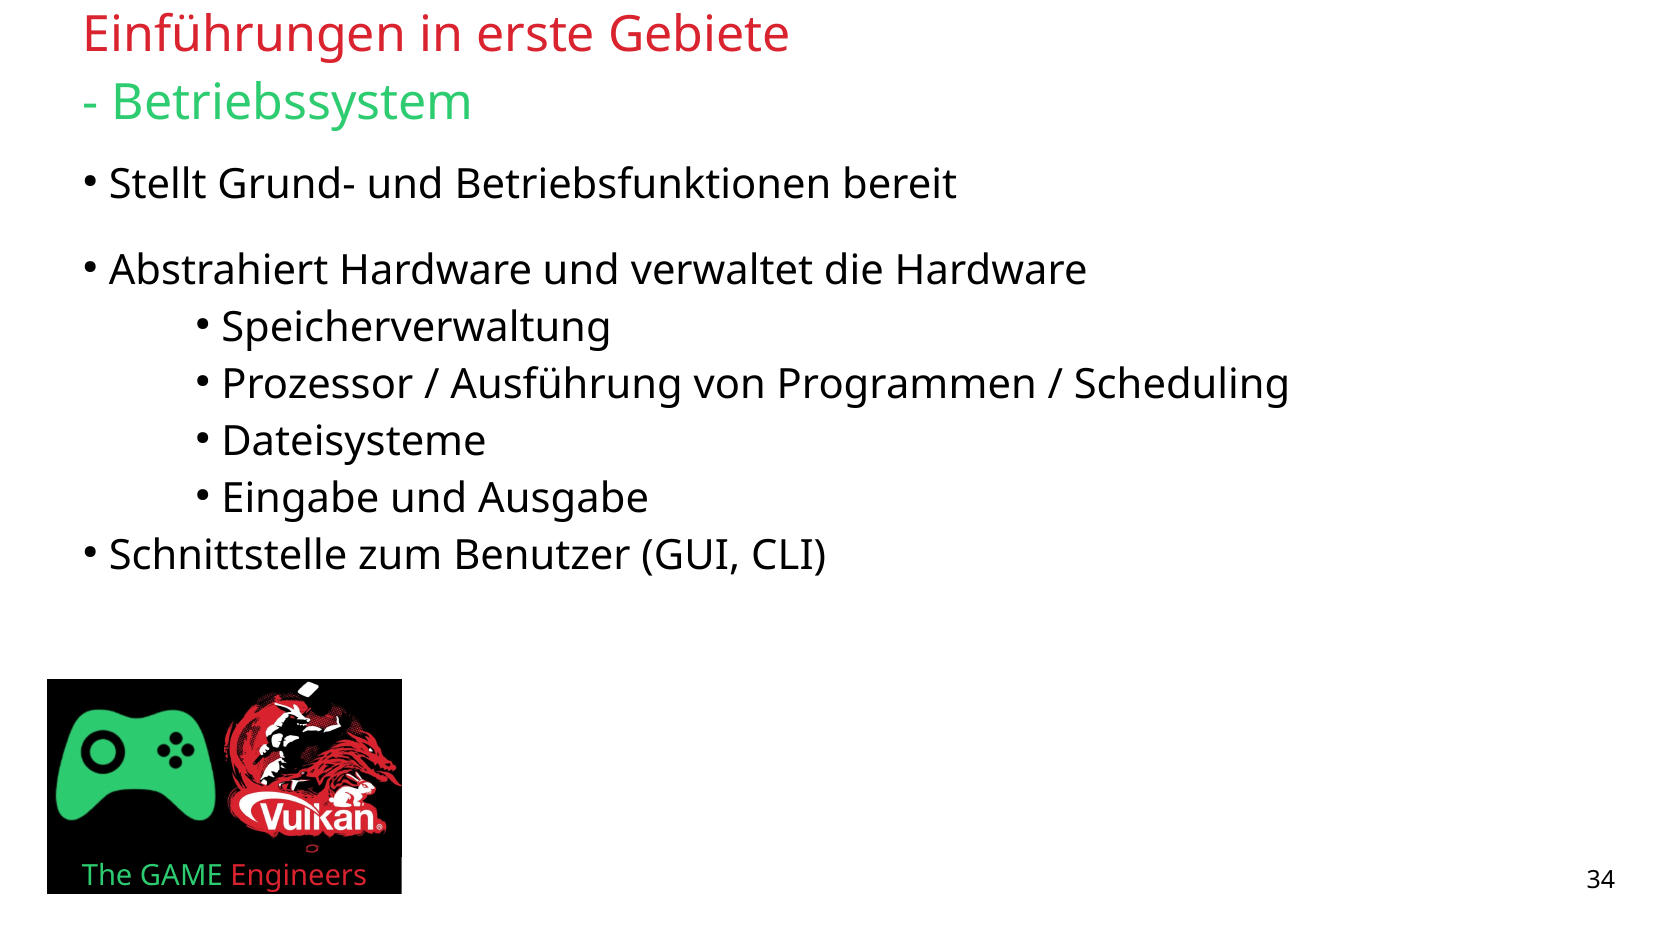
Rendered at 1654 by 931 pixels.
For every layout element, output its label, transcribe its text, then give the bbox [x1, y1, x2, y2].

text_box Stellt Grund- und Betriebsfunktionen bereit Abstrahiert Hardware und verwaltet die Hardware Speicherverwaltung Prozessor / Ausführung von Programmen / Scheduling Dateisysteme Eingabe und Ausgabe Schnittstelle zum Benutzer (GUI, CLI) [82, 153, 1572, 619]
picture [47, 679, 402, 857]
title Einführungen in erste Gebiete - Betriebssystem [82, 7, 1571, 125]
